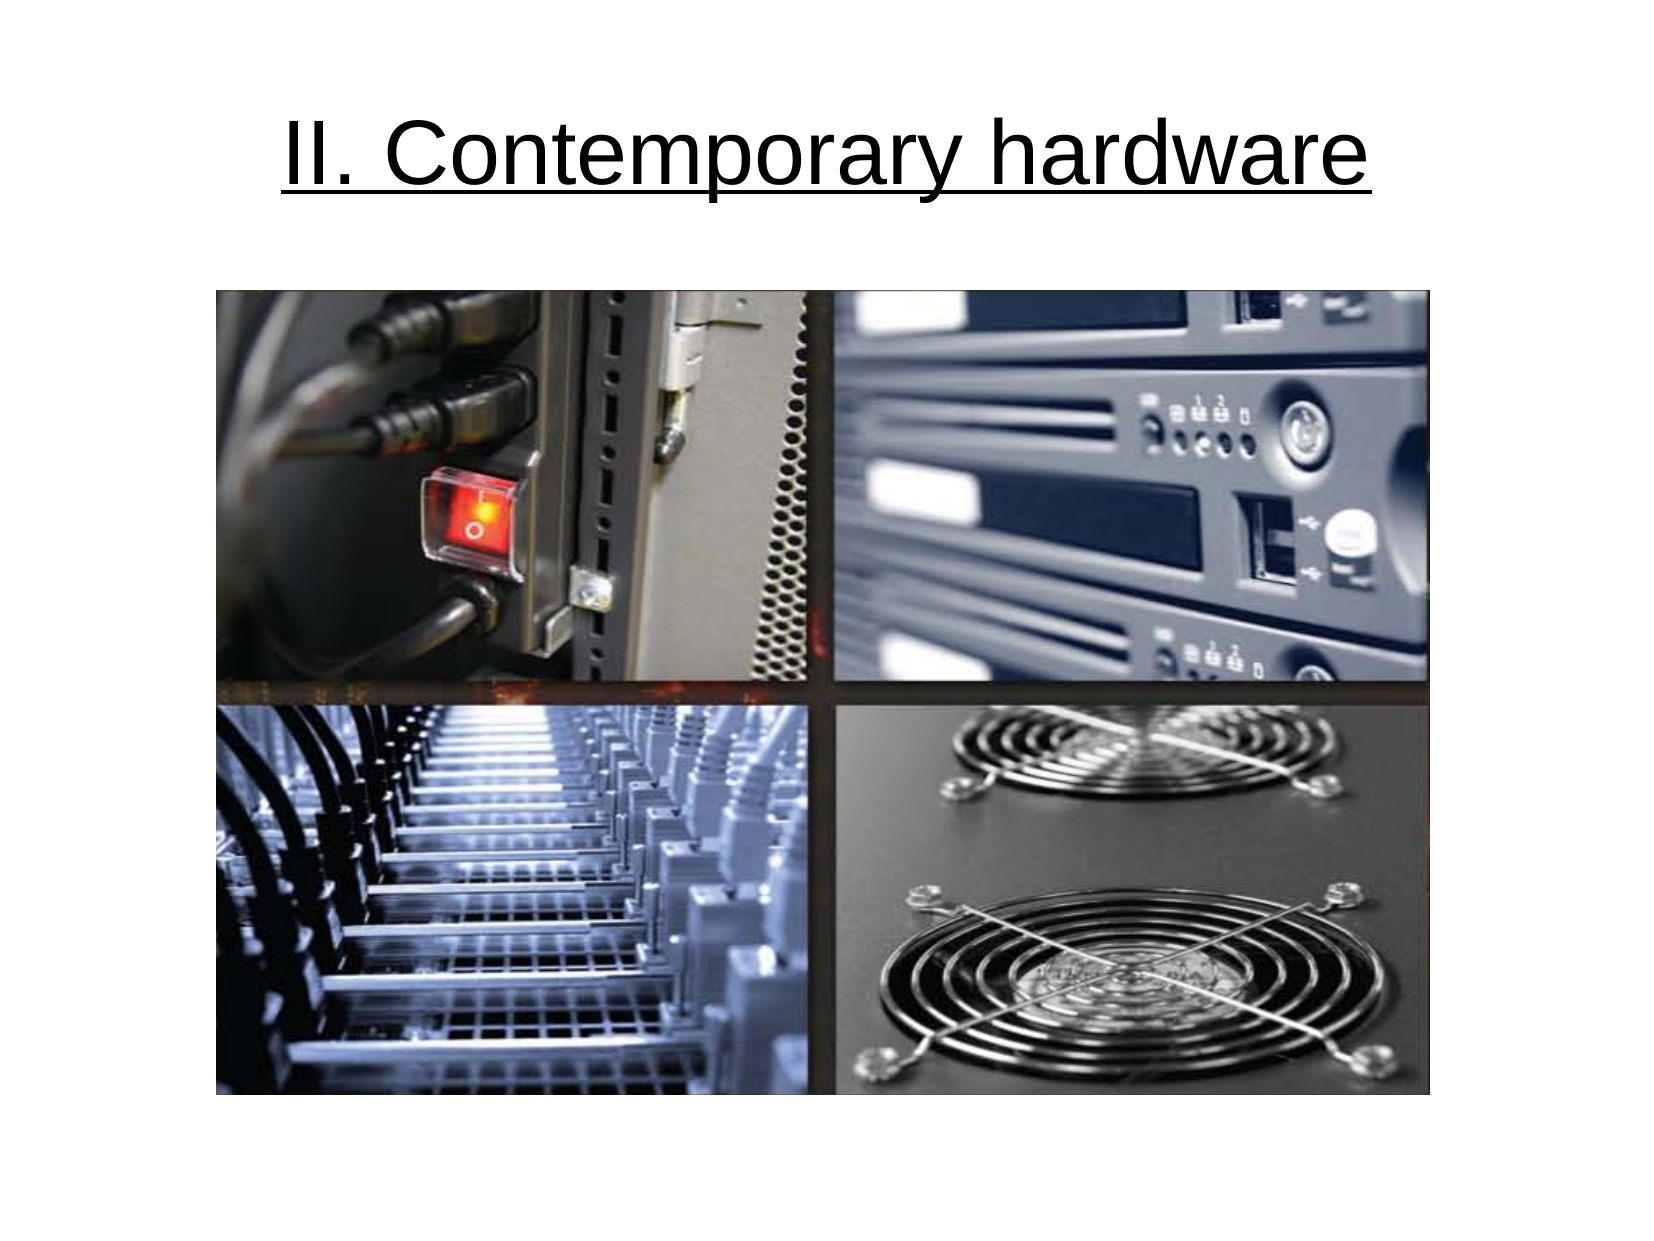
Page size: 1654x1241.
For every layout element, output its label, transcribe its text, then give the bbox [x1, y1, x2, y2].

title II. Contemporary hardware [82, 49, 1571, 257]
picture [216, 290, 1430, 1096]
